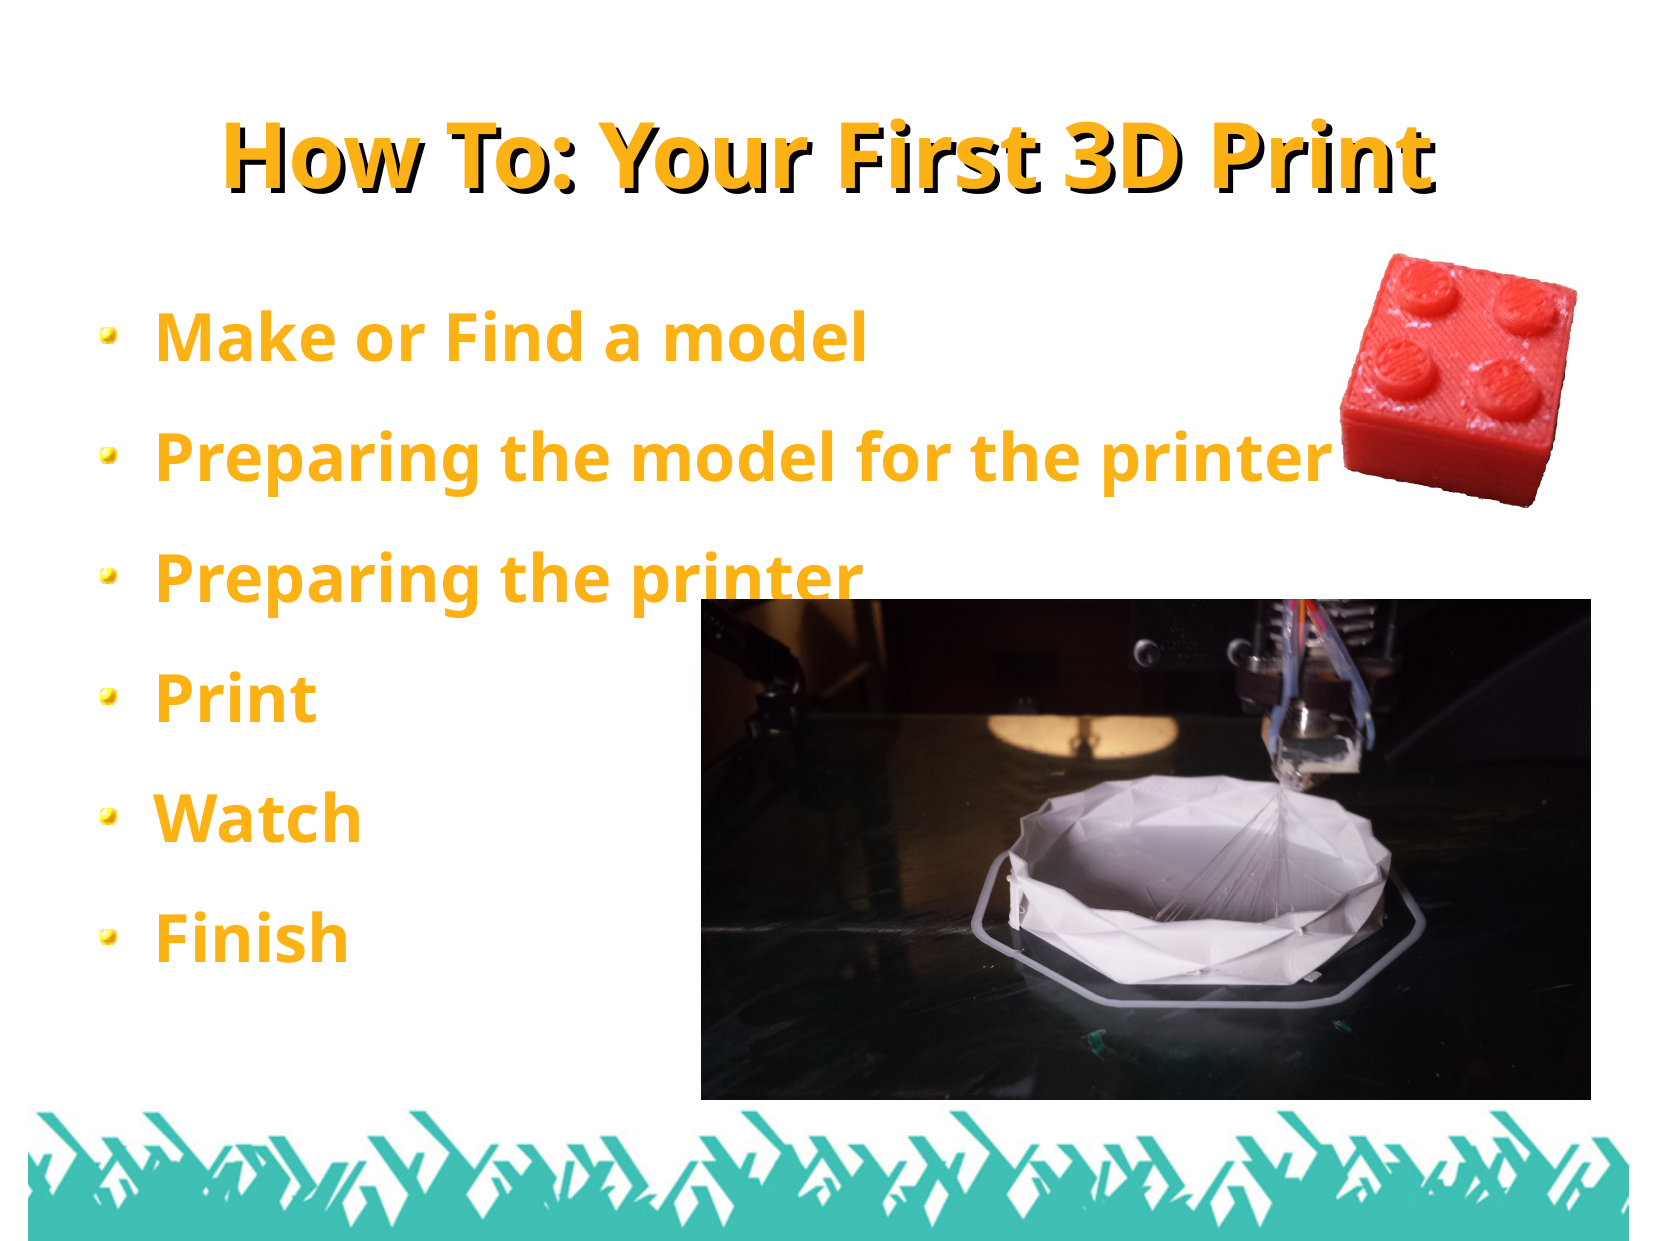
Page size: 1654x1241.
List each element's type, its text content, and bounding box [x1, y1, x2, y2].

title How To: Your First 3D Print [82, 49, 1571, 257]
picture [1335, 237, 1611, 526]
picture [28, 1104, 1629, 1241]
list Make or Find a model Preparing the model for the printer Preparing the printer Print Watch Finish [82, 290, 1571, 1010]
picture [701, 599, 1591, 1100]
